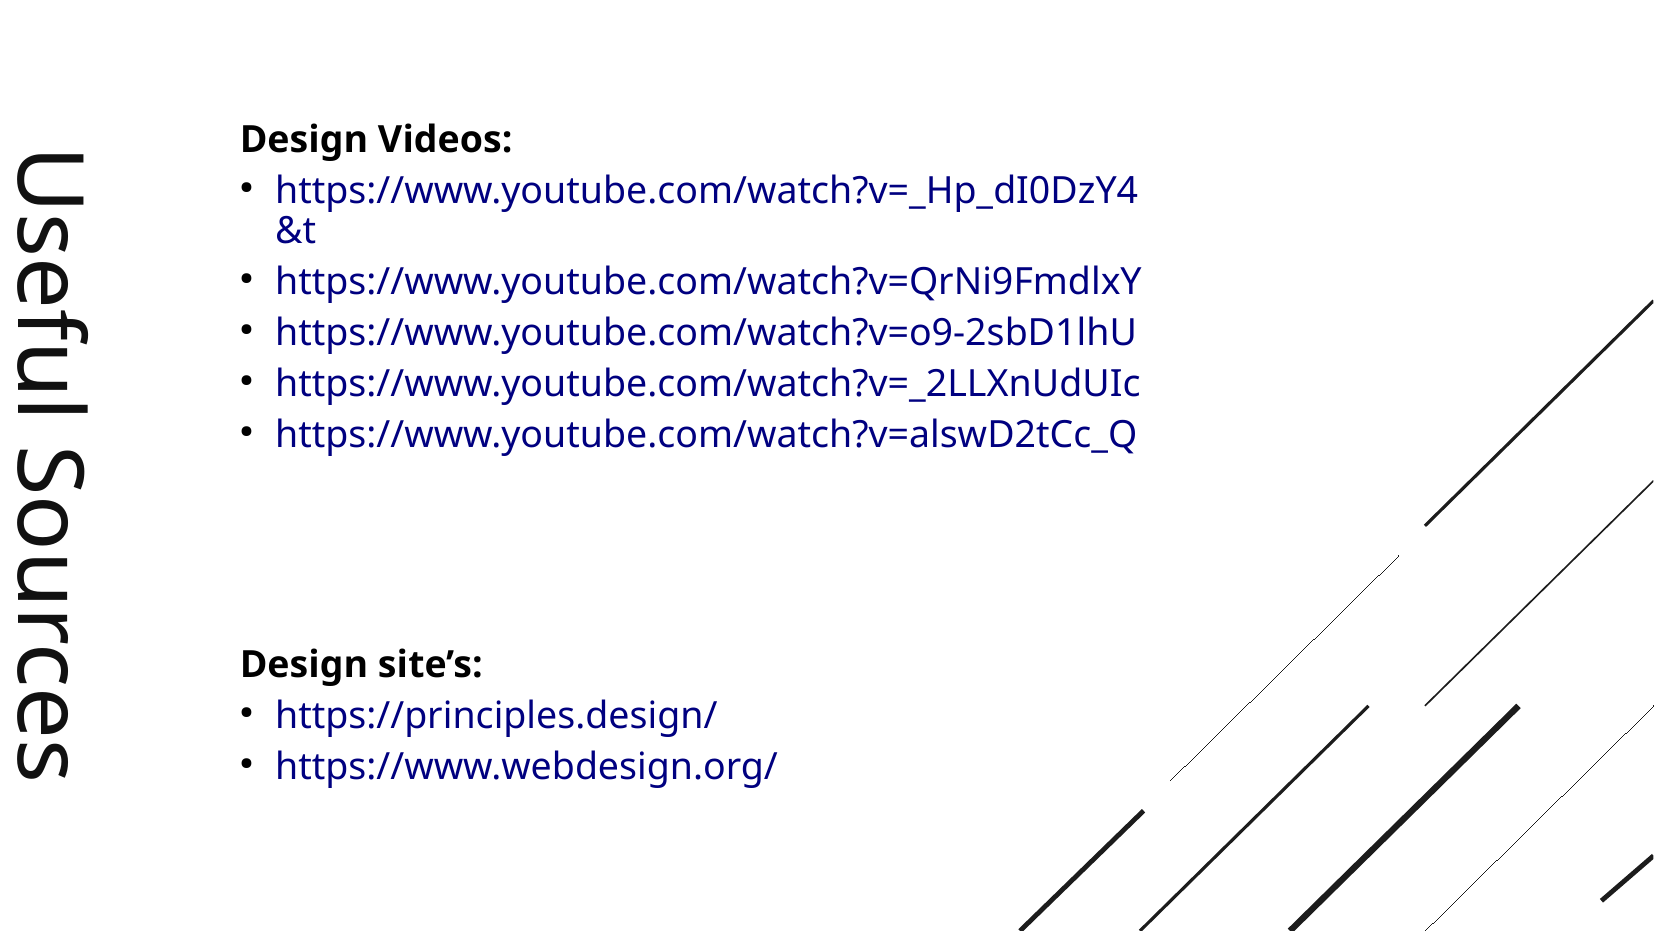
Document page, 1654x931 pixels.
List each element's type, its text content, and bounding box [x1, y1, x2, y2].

text_box Design site’s: https://principles.design/ https://www.webdesign.org/ [225, 630, 1171, 931]
text_box Design Videos: https://www.youtube.com/watch?v=_Hp_dI0DzY4&t https://www.youtube.com/watch?v=QrNi9FmdlxY https://www.youtube.com/watch?v=o9-2sbD1lhU https://www.youtube.com/watch?v=_2LLXnUdUIc https://www.youtube.com/watch?v=alswD2tCc_Q [225, 105, 1171, 571]
title Useful Sources [0, 0, 132, 931]
